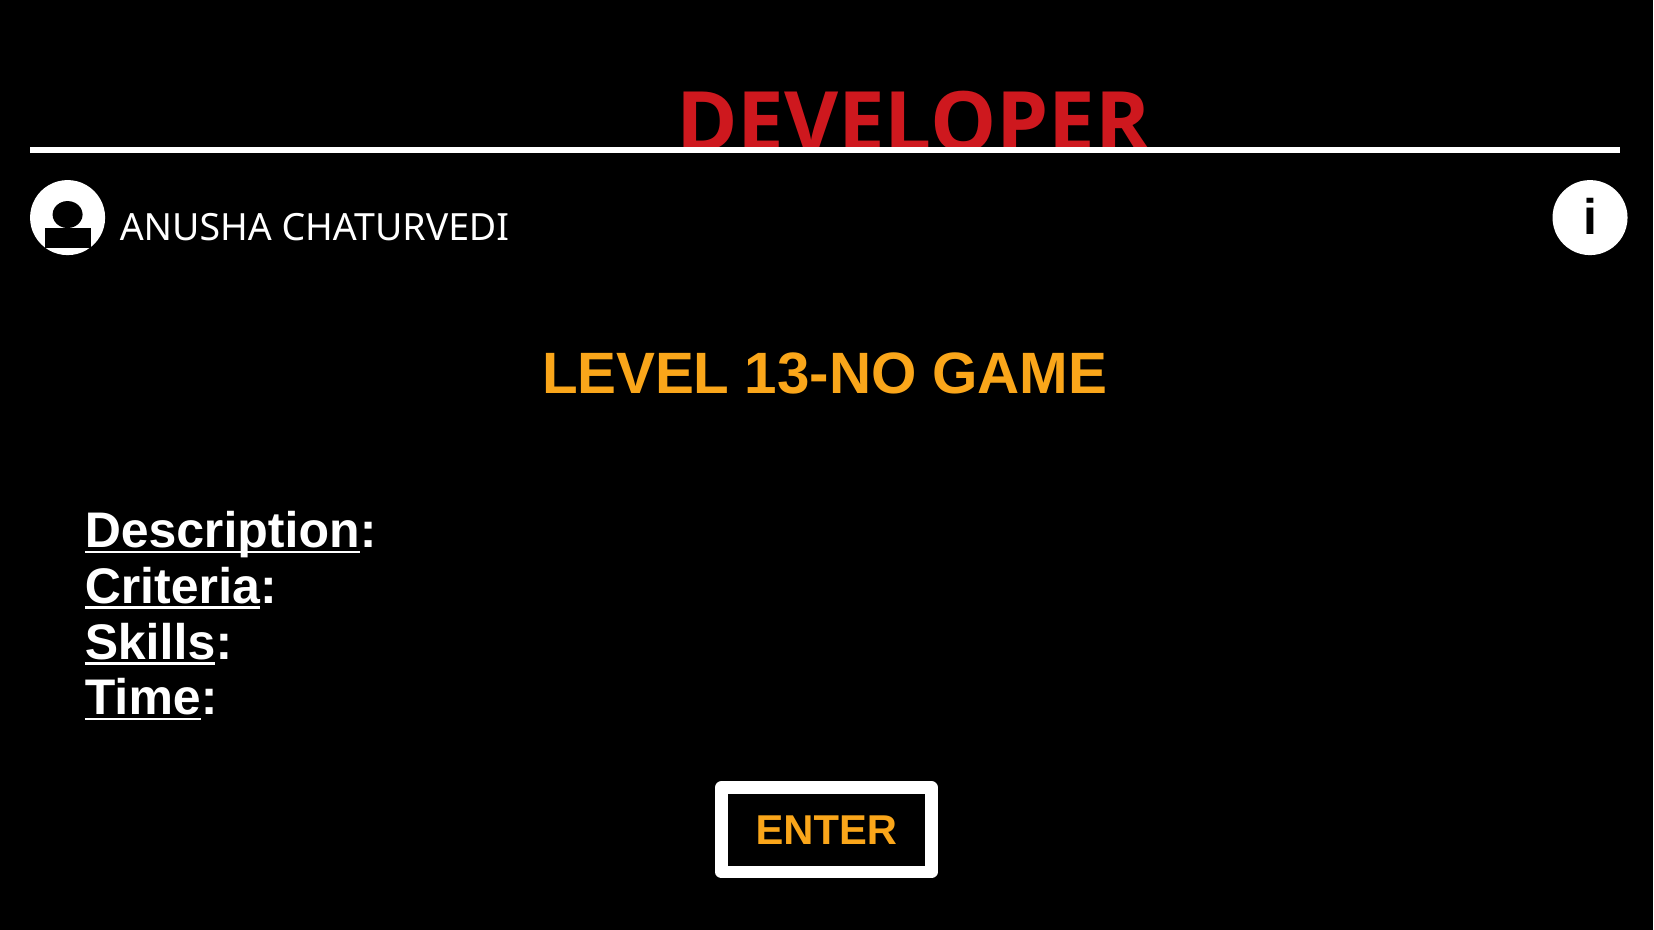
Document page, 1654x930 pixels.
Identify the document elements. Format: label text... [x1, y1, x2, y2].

text_box [30, 180, 106, 256]
text_box i [1552, 180, 1628, 256]
text_box ENTER [721, 787, 932, 872]
text_box ANUSHA CHATURVEDI [105, 193, 394, 246]
text_box DEVELOPER [661, 55, 992, 147]
text_box Description: Criteria: Skills: Time: [70, 494, 1583, 789]
text_box LEVEL 13-NO GAME [527, 333, 1126, 478]
